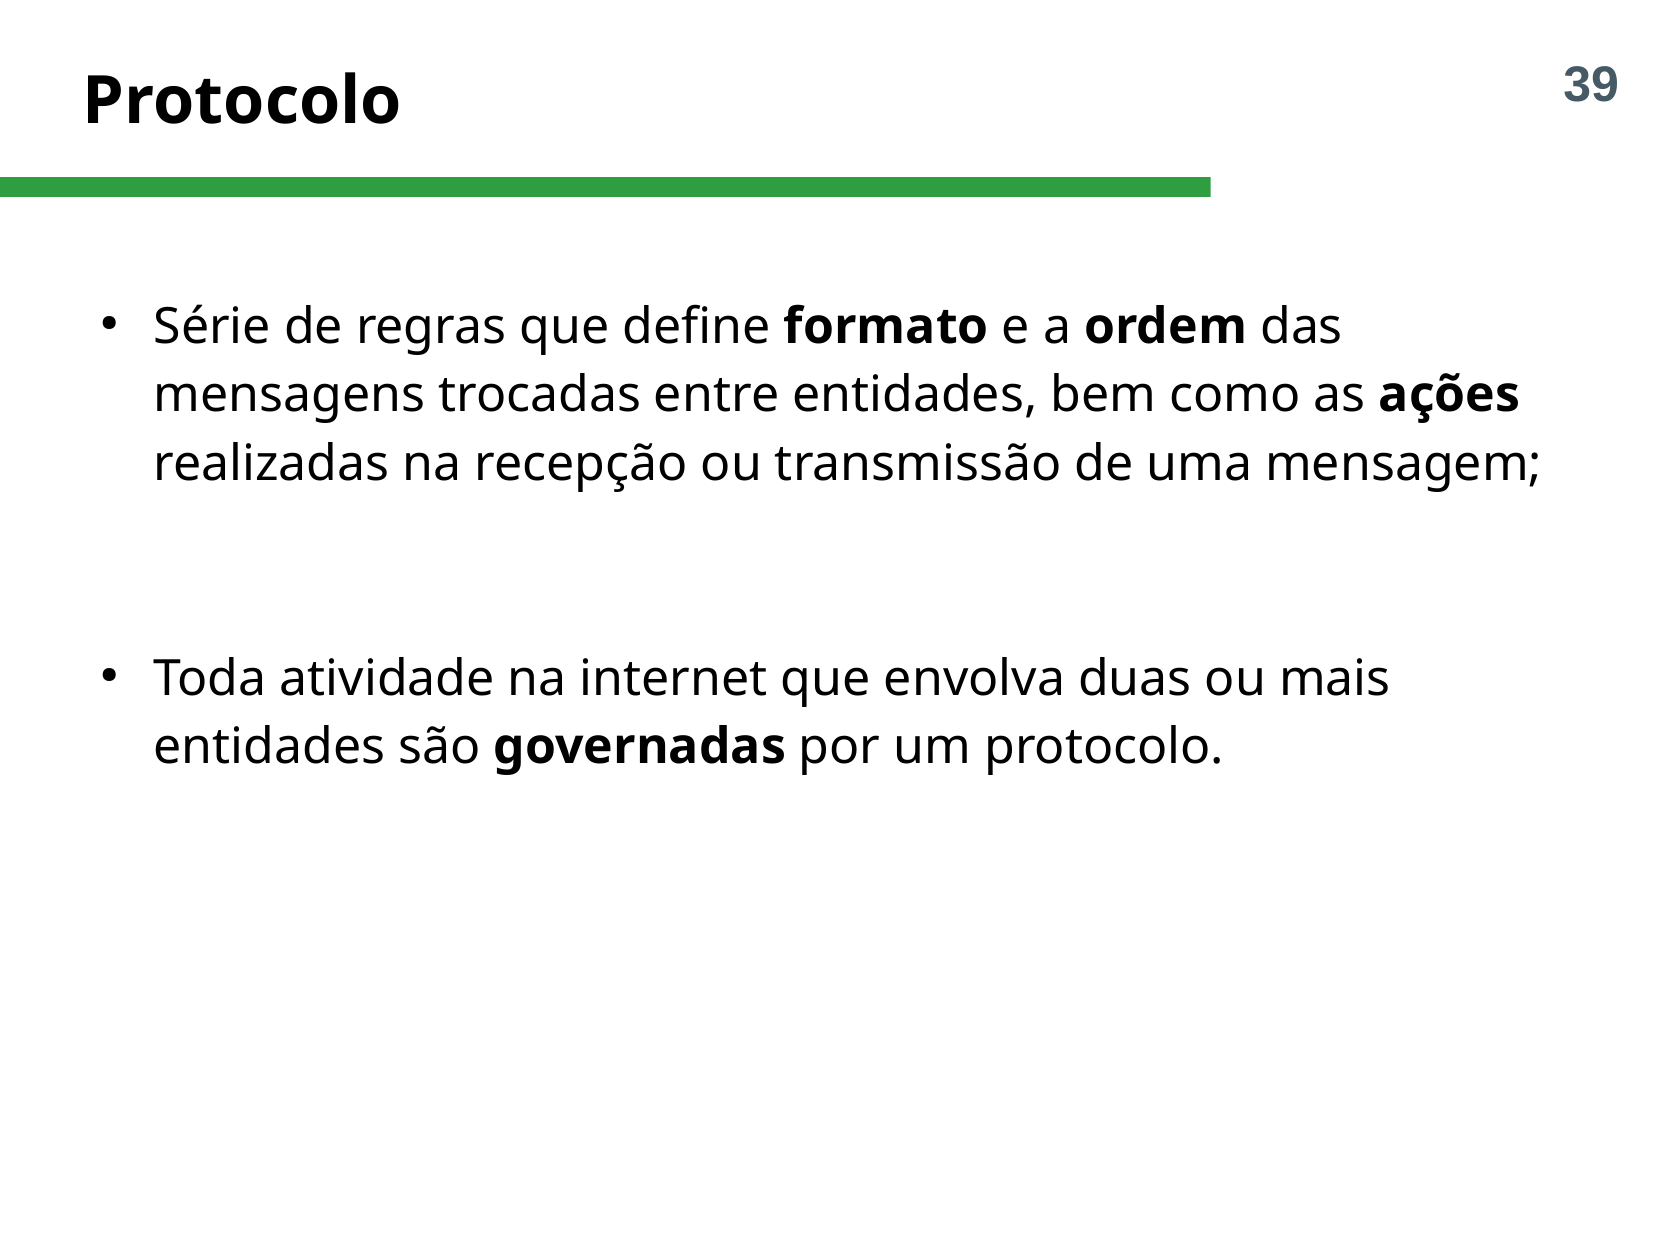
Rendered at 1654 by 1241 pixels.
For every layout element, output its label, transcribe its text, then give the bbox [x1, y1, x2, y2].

list Série de regras que define formato e a ordem das mensagens trocadas entre entidades, bem como as ações realizadas na recepção ou transmissão de uma mensagem; Toda atividade na internet que envolva duas ou mais entidades são governadas por um protocolo. [82, 290, 1571, 1216]
title Protocolo [82, 0, 1152, 202]
